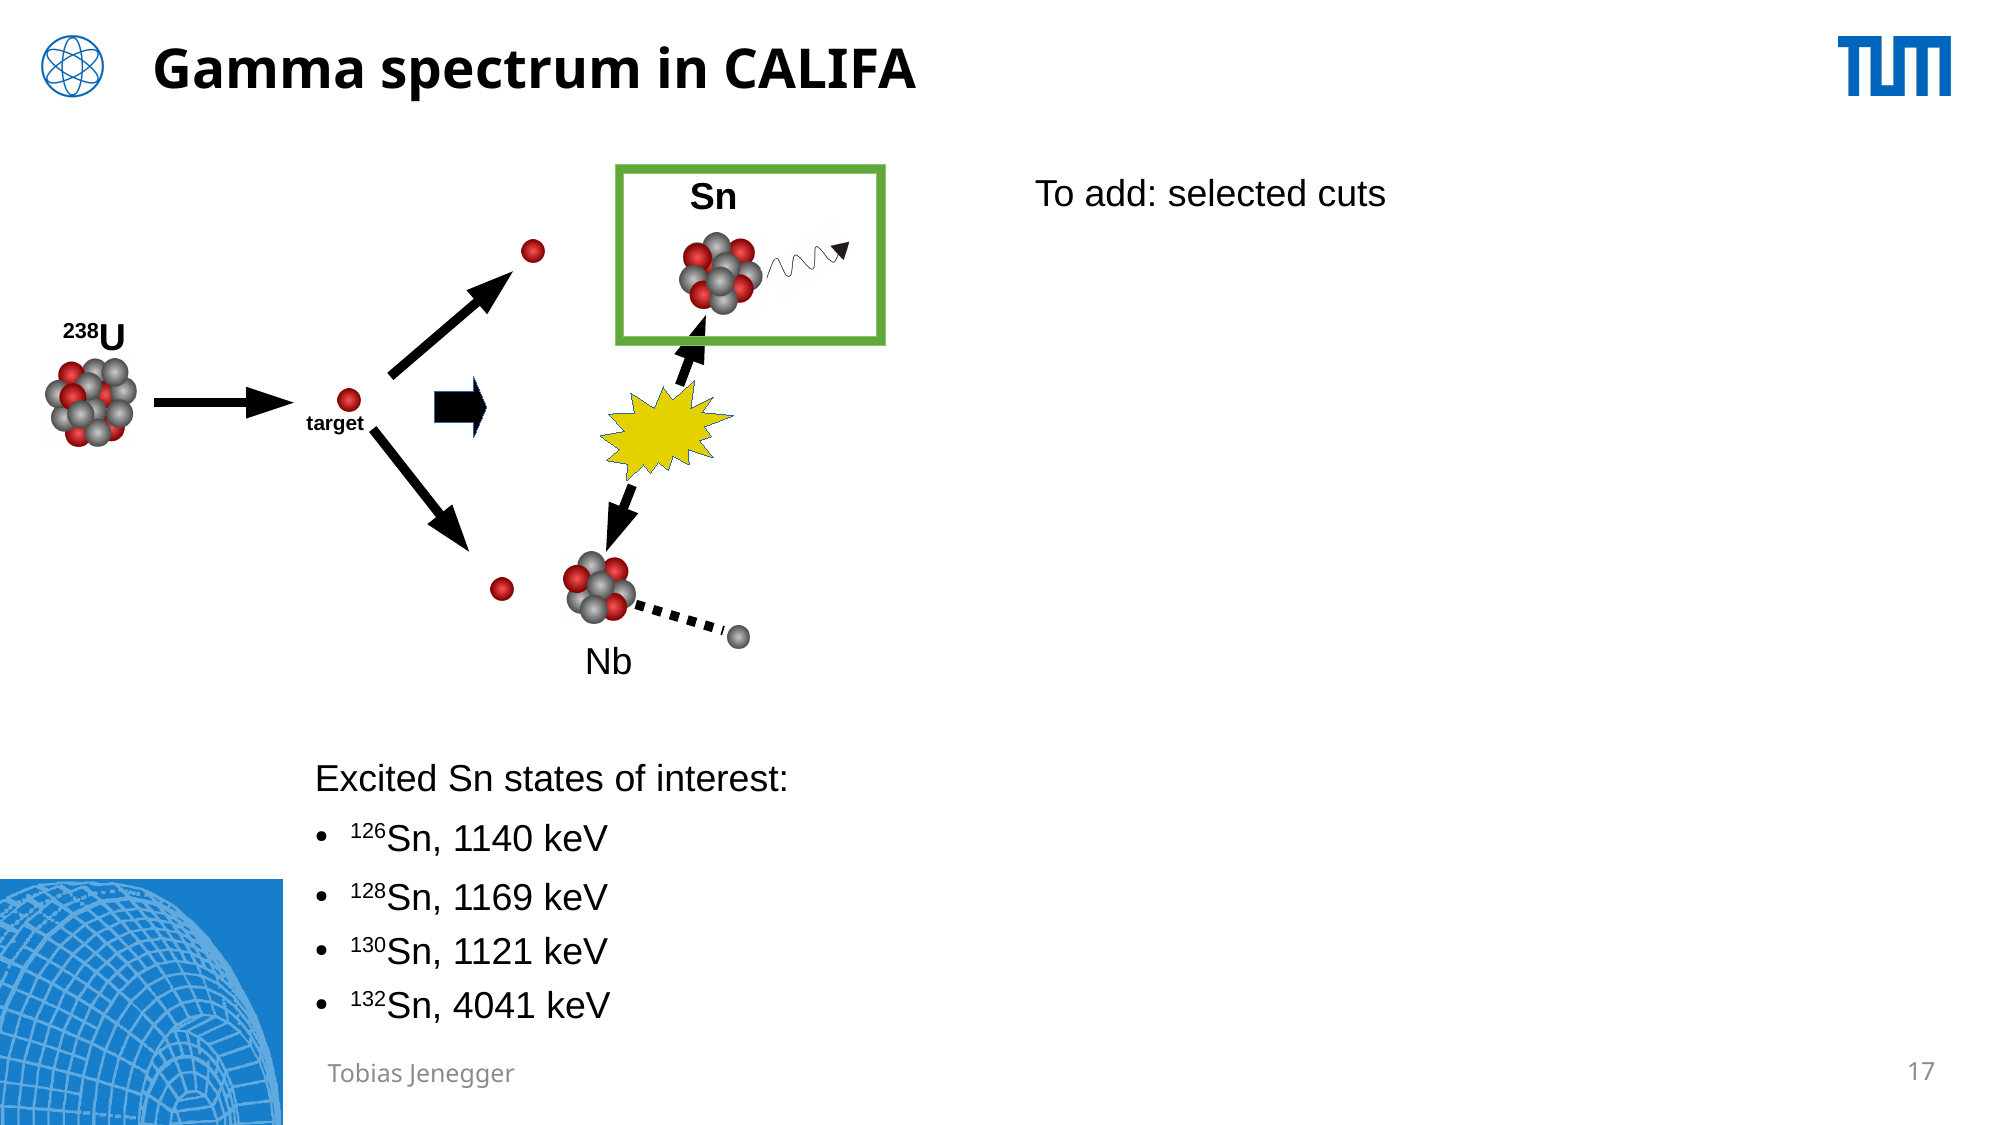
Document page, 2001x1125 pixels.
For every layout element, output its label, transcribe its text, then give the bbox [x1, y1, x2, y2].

text_box [615, 164, 886, 346]
text_box To add: selected cuts [1020, 164, 1786, 222]
picture [45, 358, 137, 447]
text_box [434, 376, 486, 404]
picture [521, 239, 545, 263]
picture [1838, 36, 1951, 96]
slide_number Tobias Jenegger [312, 1042, 588, 1103]
picture [337, 388, 361, 404]
text_box 238U [48, 309, 189, 366]
picture [727, 625, 750, 649]
picture [0, 879, 283, 1125]
title Gamma spectrum in CALIFA [137, 32, 1809, 109]
text_box Nb [570, 633, 691, 732]
text_box target [291, 404, 562, 443]
picture [679, 218, 856, 316]
picture [36, 30, 108, 101]
text_box [600, 380, 734, 481]
slide_number <number> [1500, 1042, 1951, 1103]
text_box Excited Sn states of interest: 126Sn, 1140 keV 128Sn, 1169 keV 130Sn, 1121 keV 132Sn, 4041 keV [300, 750, 916, 1034]
picture [490, 577, 514, 601]
picture [563, 551, 636, 624]
text_box Sn [675, 174, 796, 225]
